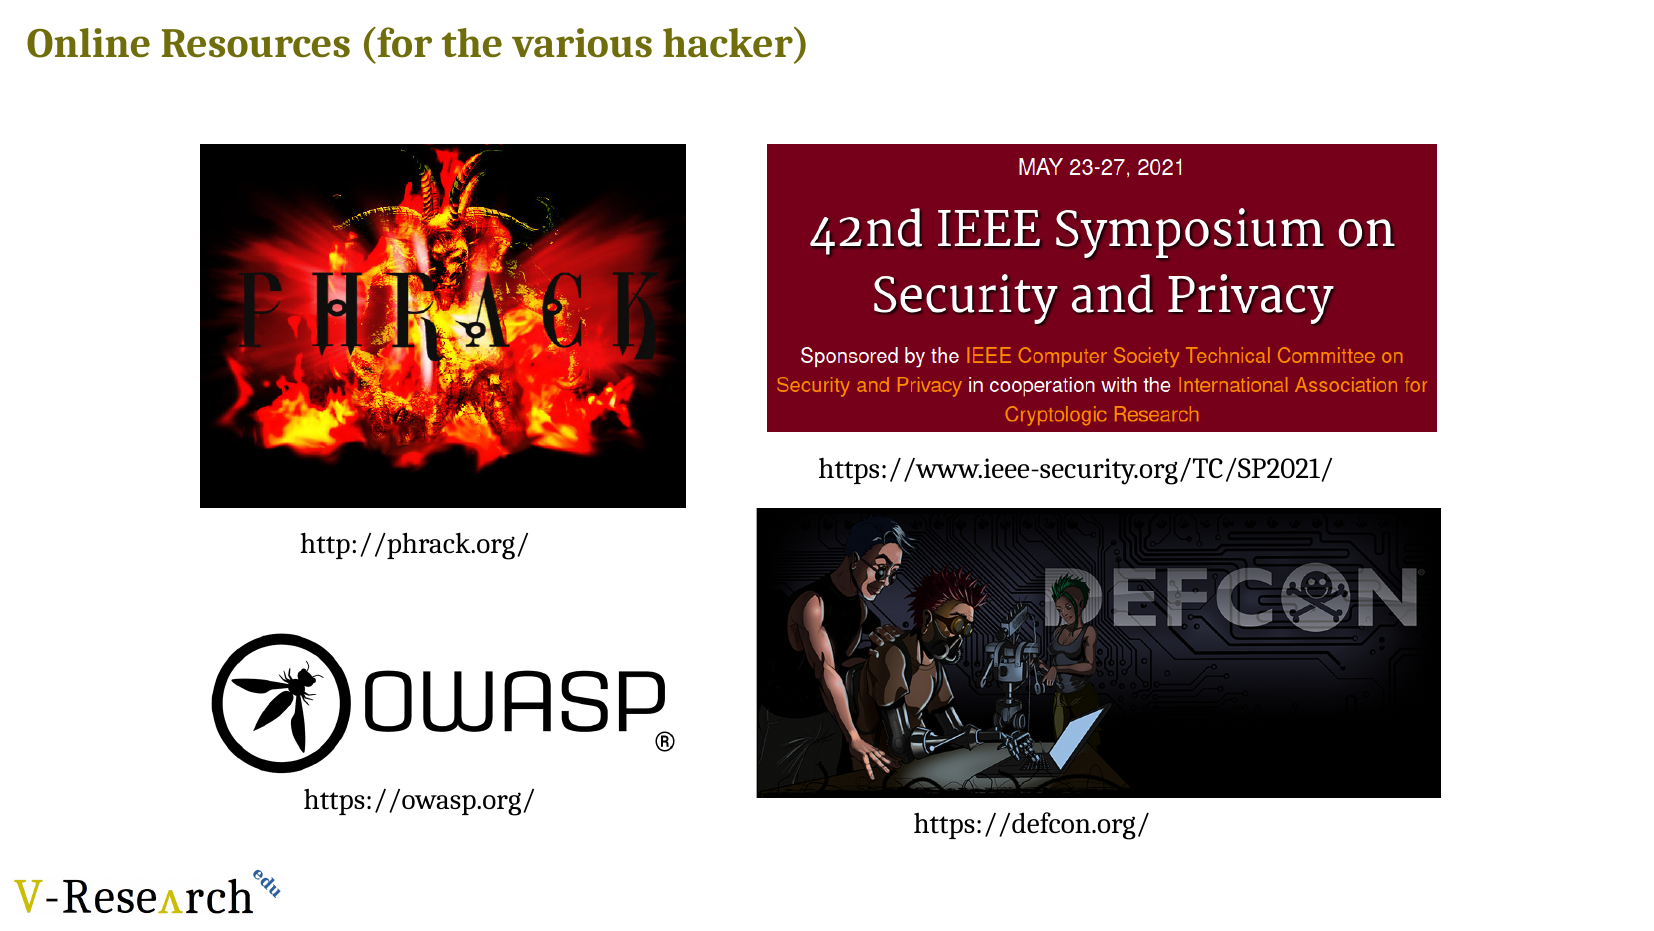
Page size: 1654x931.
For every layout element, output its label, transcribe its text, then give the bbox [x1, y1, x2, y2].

text_box http://phrack.org/ [285, 519, 650, 569]
picture [767, 144, 1437, 432]
text_box https://www.ieee-security.org/TC/SP2021/ [803, 445, 1394, 502]
text_box edu [222, 847, 333, 931]
text_box https://defcon.org/ [898, 799, 1229, 857]
picture [200, 144, 686, 508]
picture [187, 614, 697, 792]
text_box Online Resources (for the various hacker) [11, 12, 1193, 77]
picture [11, 876, 255, 916]
text_box https://owasp.org/ [288, 775, 615, 833]
picture [756, 508, 1441, 798]
